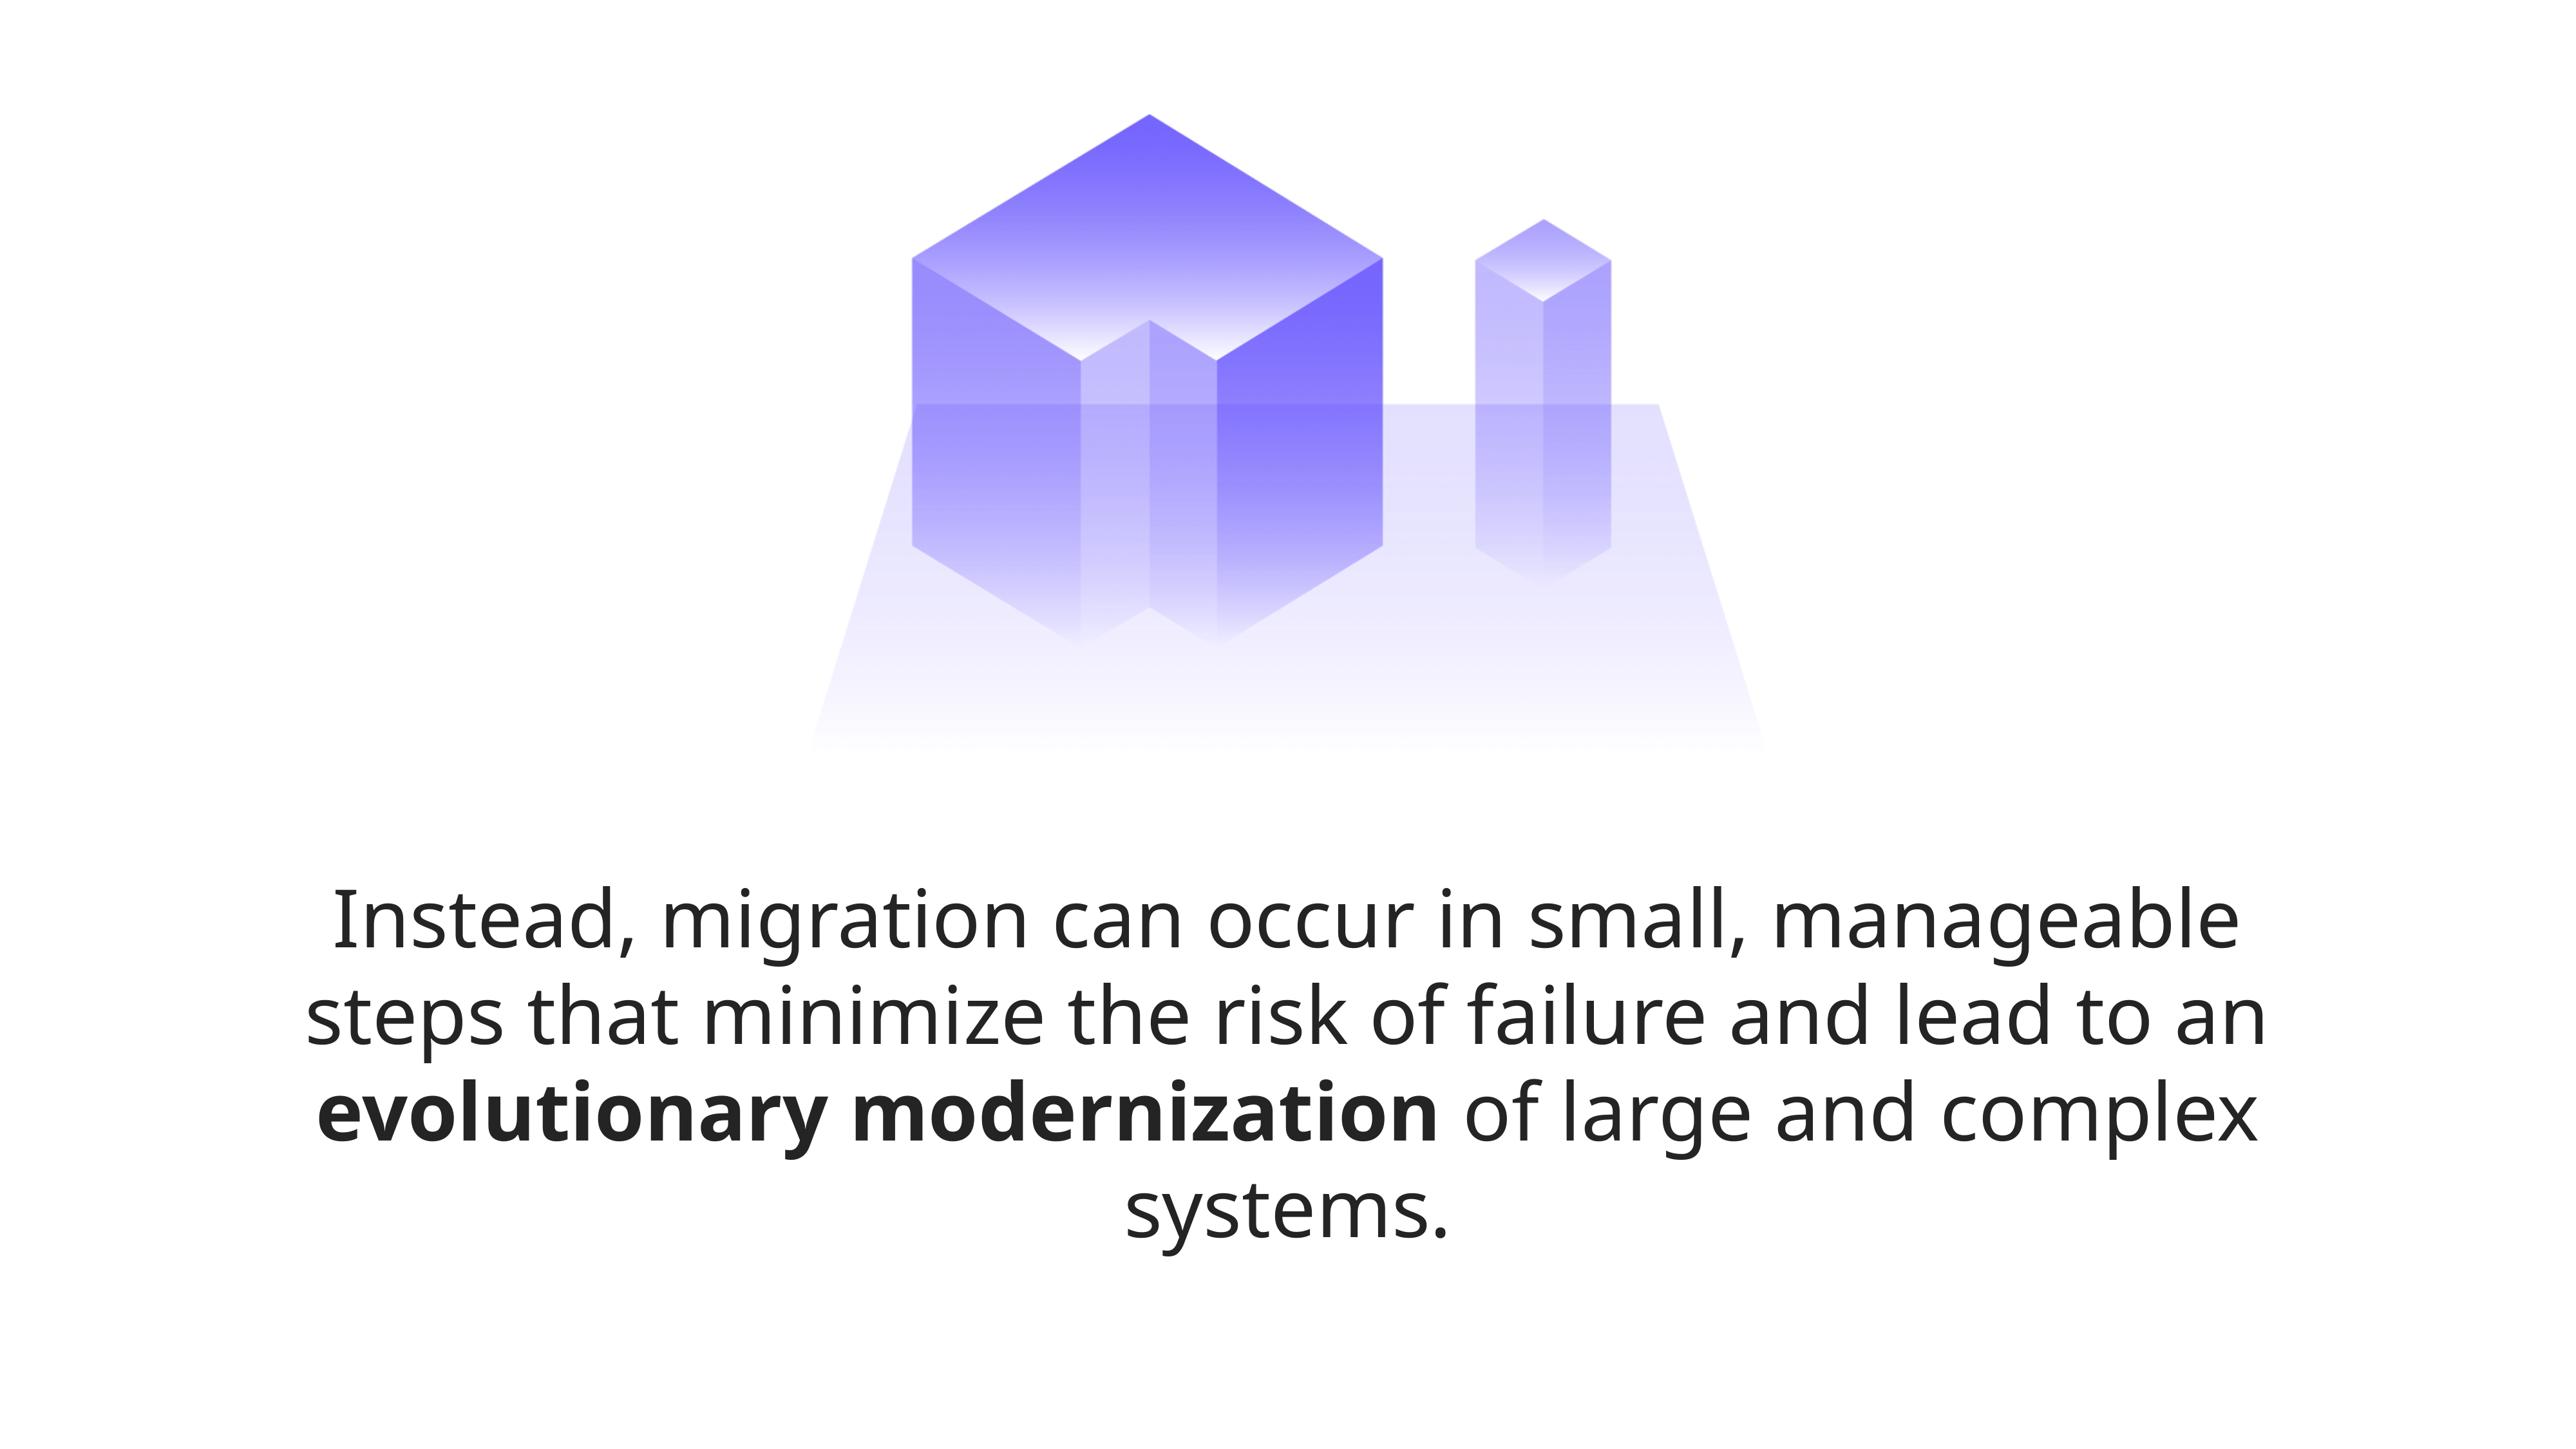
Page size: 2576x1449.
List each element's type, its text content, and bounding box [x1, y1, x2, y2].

picture [806, 114, 1770, 758]
list Instead, migration can occur in small, manageable steps that minimize the risk of failure and lead to an evolutionary modernization of large and complex systems. [301, 775, 2275, 1345]
